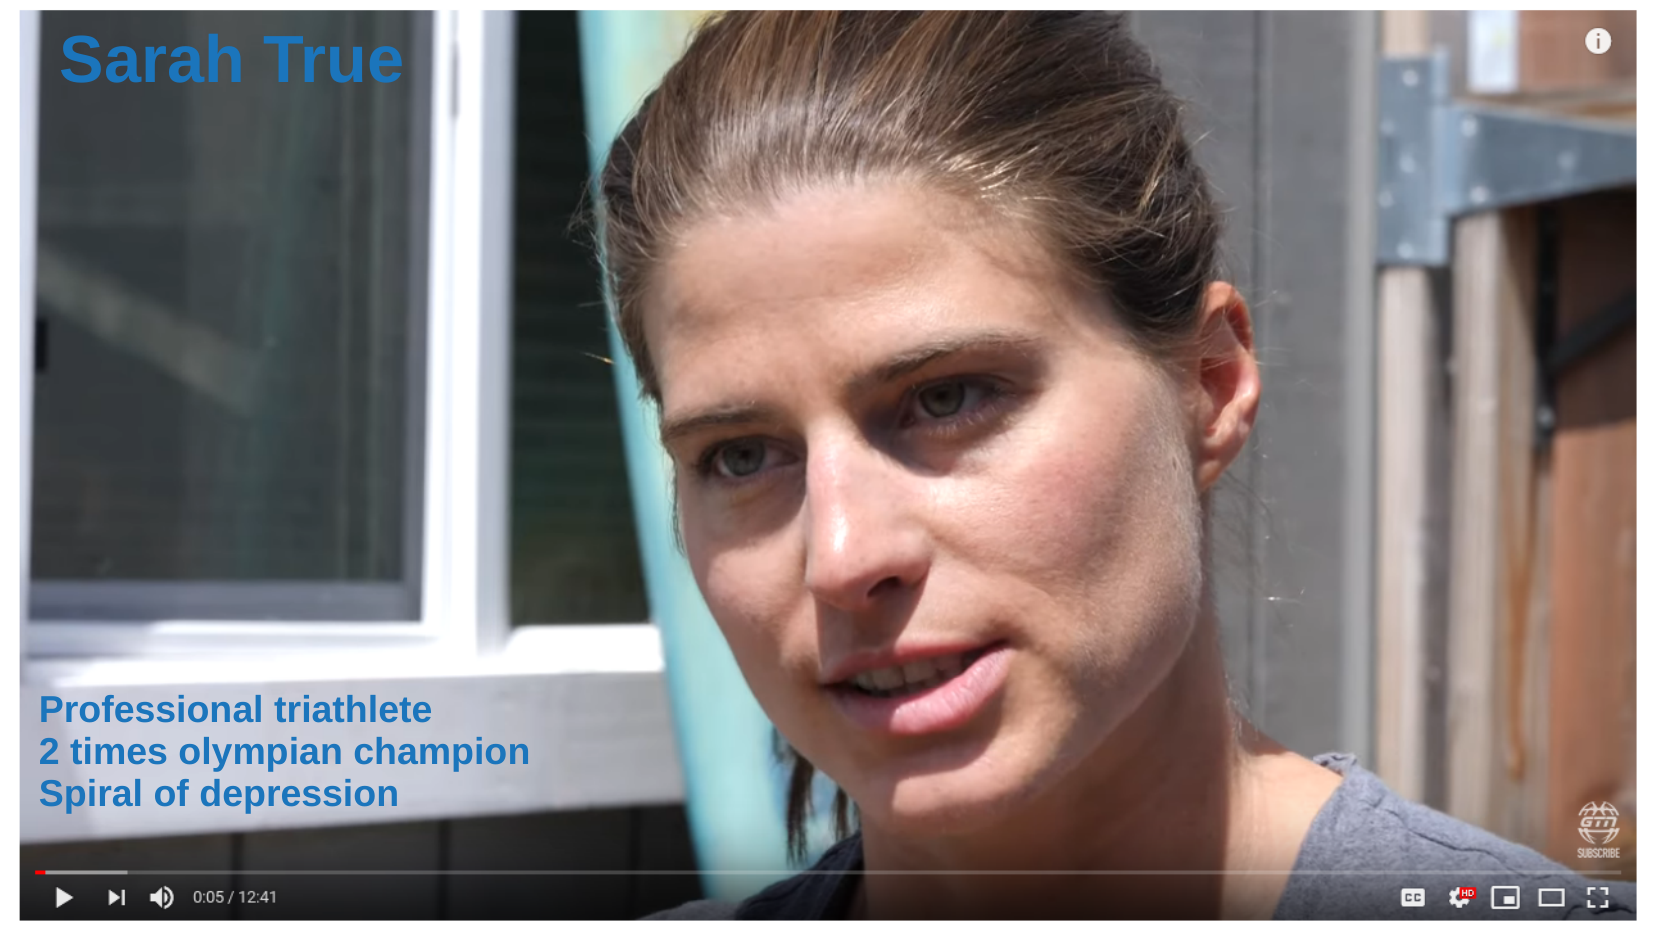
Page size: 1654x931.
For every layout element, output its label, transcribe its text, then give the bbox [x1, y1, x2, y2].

text_box Sarah True [45, 15, 466, 105]
picture [7, 0, 1647, 931]
text_box Professional triathlete 2 times olympian champion Spiral of depression [24, 680, 700, 822]
